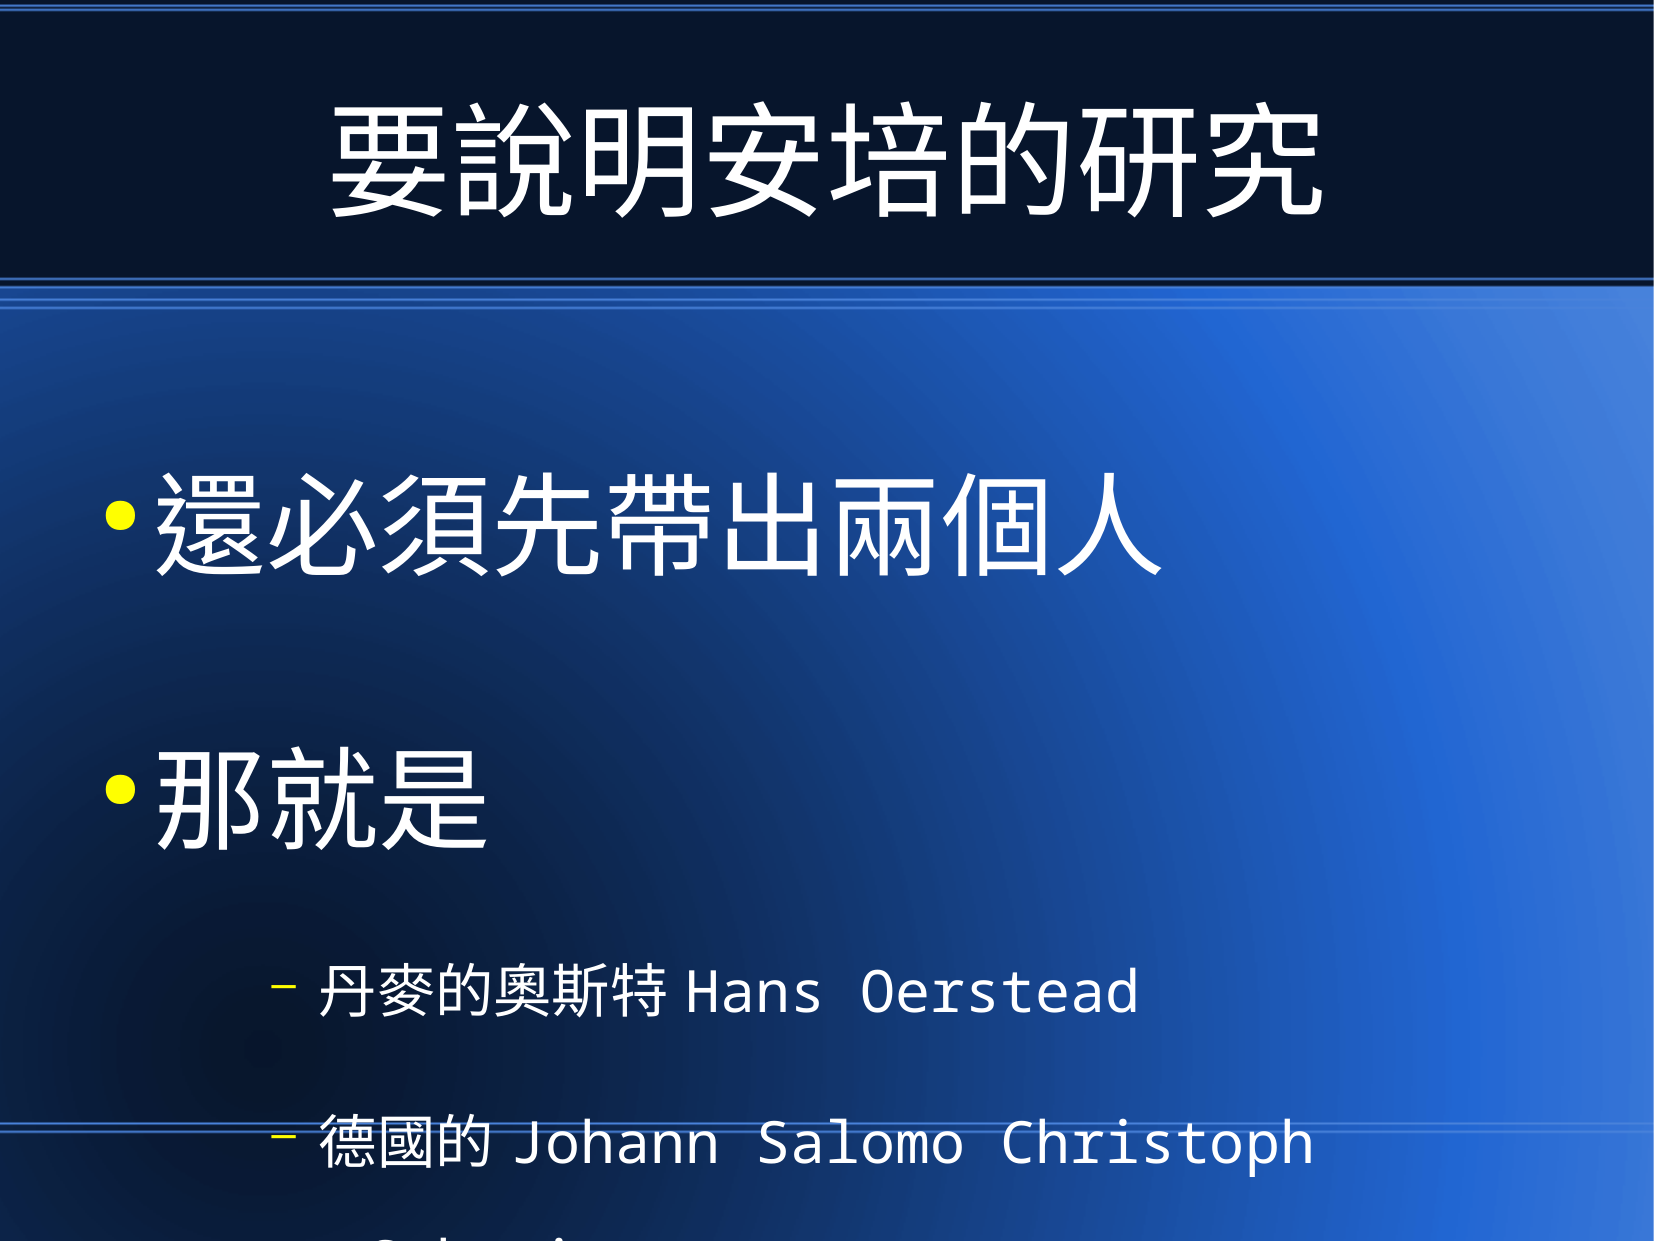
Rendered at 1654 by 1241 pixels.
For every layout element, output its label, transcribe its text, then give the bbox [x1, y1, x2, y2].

list 還必須先帶出兩個人 那就是 丹麥的奧斯特Hans Oerstead 德國的Johann Salomo Christoph Schweigger [82, 355, 1571, 1241]
picture [0, 0, 1654, 1241]
title 要說明安培的研究 [82, 49, 1571, 257]
